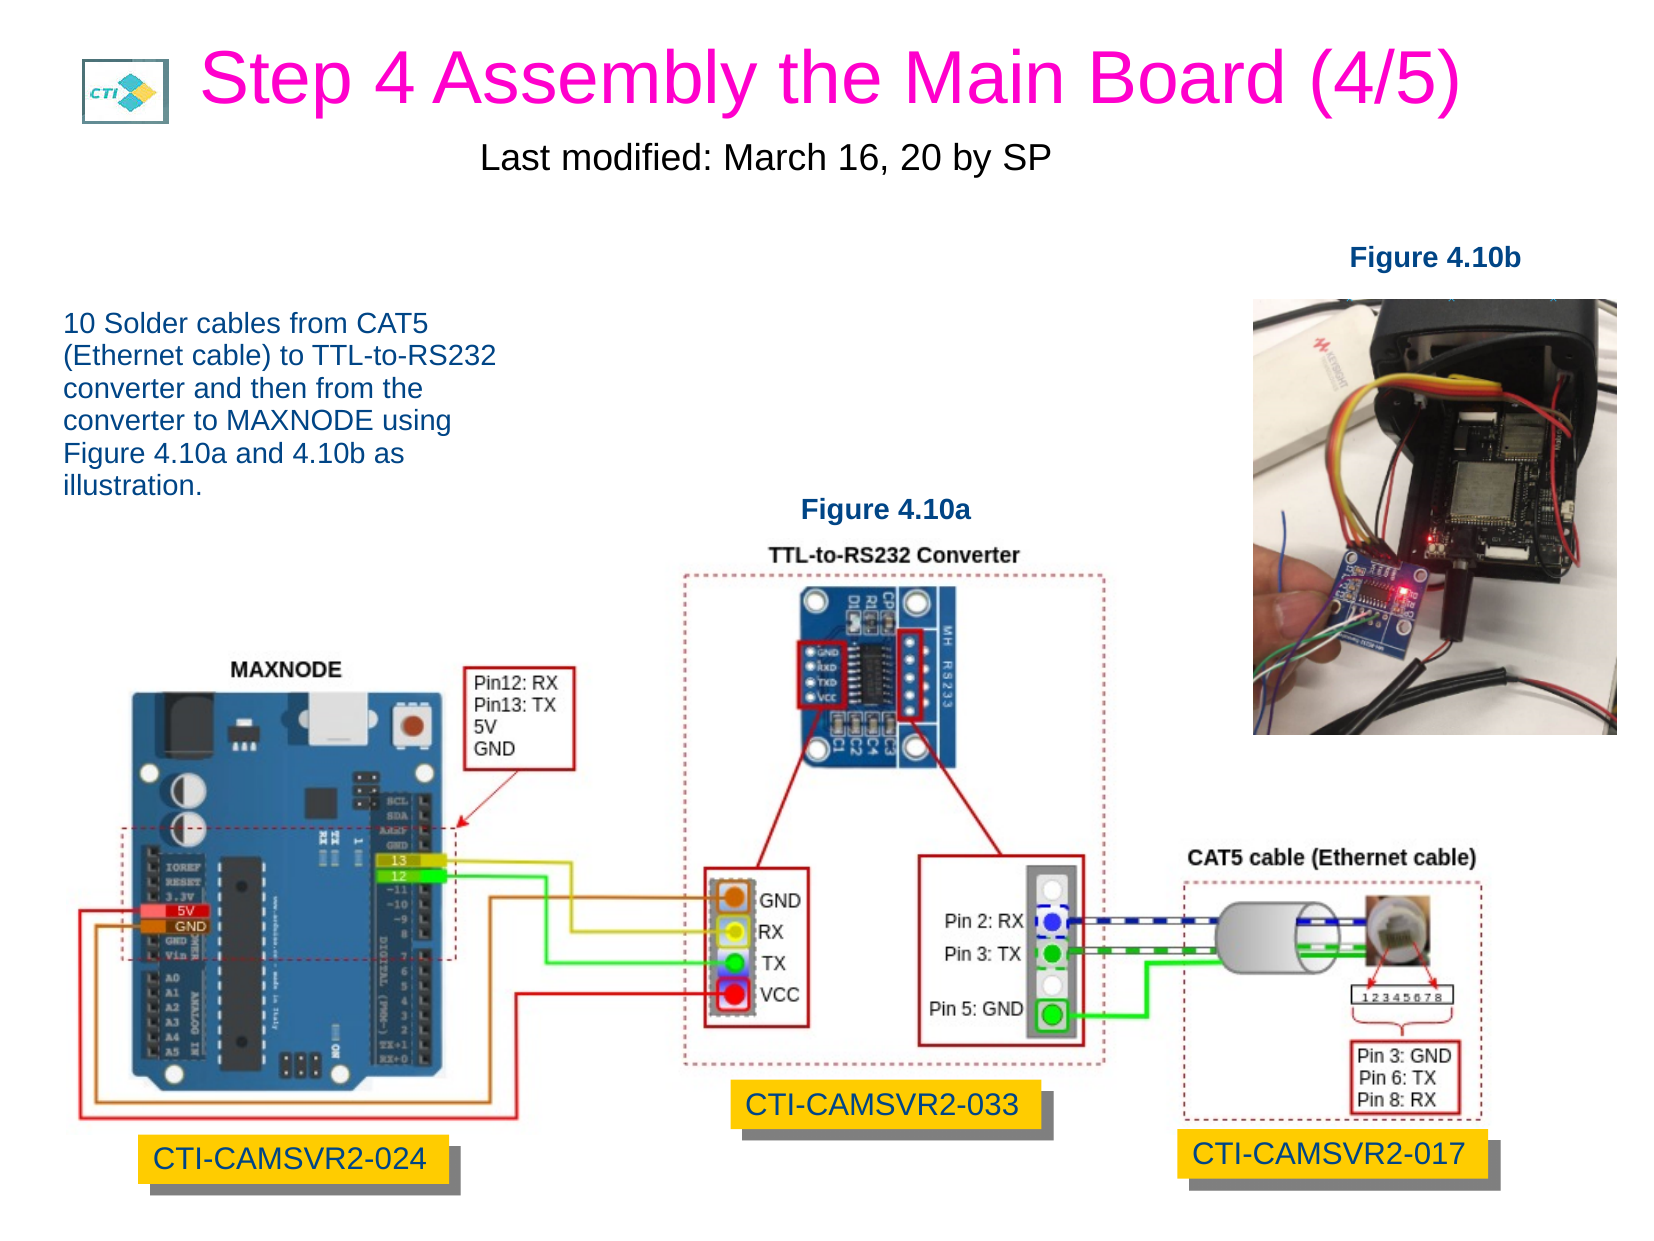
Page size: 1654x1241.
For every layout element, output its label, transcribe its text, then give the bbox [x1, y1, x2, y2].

text_box Last modified: March 16, 20 by SP [465, 129, 1096, 187]
picture [82, 59, 169, 124]
text_box CTI-CAMSVR2-024 [138, 1134, 450, 1184]
text_box Figure 4.10a [785, 479, 1021, 544]
text_box 10 Solder cables from CAT5 (Ethernet cable) to TTL-to-RS232 converter and then from the converter to MAXNODE using Figure 4.10a and 4.10b as illustration. [48, 300, 555, 514]
picture [66, 299, 1617, 1135]
text_box CTI-CAMSVR2-033 [730, 1079, 1042, 1130]
title Step 4 Assembly the Main Board (4/5) [86, 15, 1576, 136]
text_box Figure 4.10b [1334, 226, 1550, 291]
text_box CTI-CAMSVR2-017 [1177, 1129, 1489, 1179]
